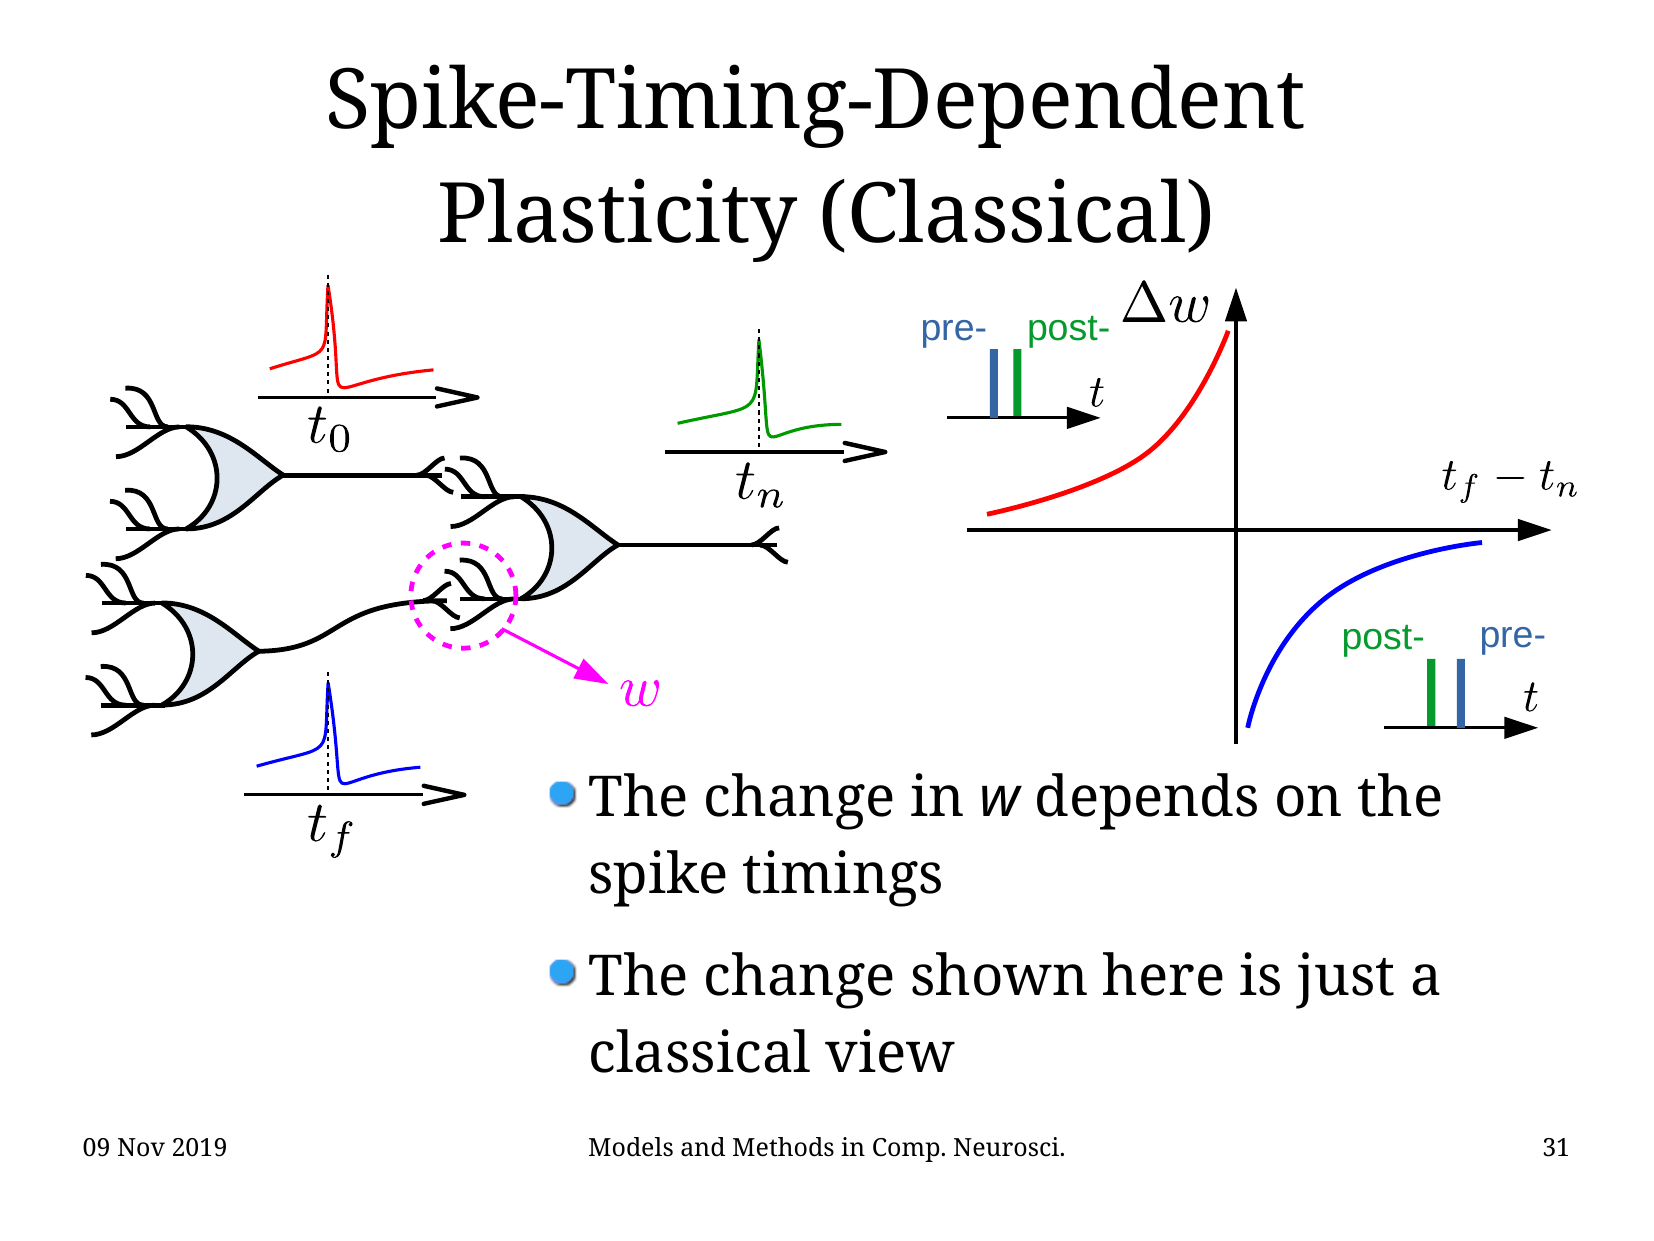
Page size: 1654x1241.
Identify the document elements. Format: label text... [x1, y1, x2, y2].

title Spike-Timing-Dependent Plasticity (Classical) [82, 39, 1571, 267]
picture [1441, 461, 1579, 503]
text_box [1427, 708, 1436, 726]
text_box [165, 603, 255, 705]
text_box [523, 496, 617, 599]
text_box [306, 406, 352, 453]
text_box [1119, 280, 1212, 323]
text_box [189, 426, 282, 529]
text_box [618, 679, 663, 707]
text_box [989, 356, 998, 418]
list The change in w depends on the spike timings The change shown here is just a classical view [535, 756, 1573, 1092]
text_box [1456, 658, 1465, 728]
text_box [1013, 398, 1022, 416]
picture [1522, 682, 1540, 712]
text_box [306, 804, 356, 859]
text_box post- [1012, 298, 1132, 398]
picture [1088, 378, 1106, 407]
text_box [734, 462, 785, 508]
text_box pre- [905, 298, 1004, 356]
text_box post- [1326, 608, 1447, 708]
text_box pre- [1464, 606, 1563, 663]
